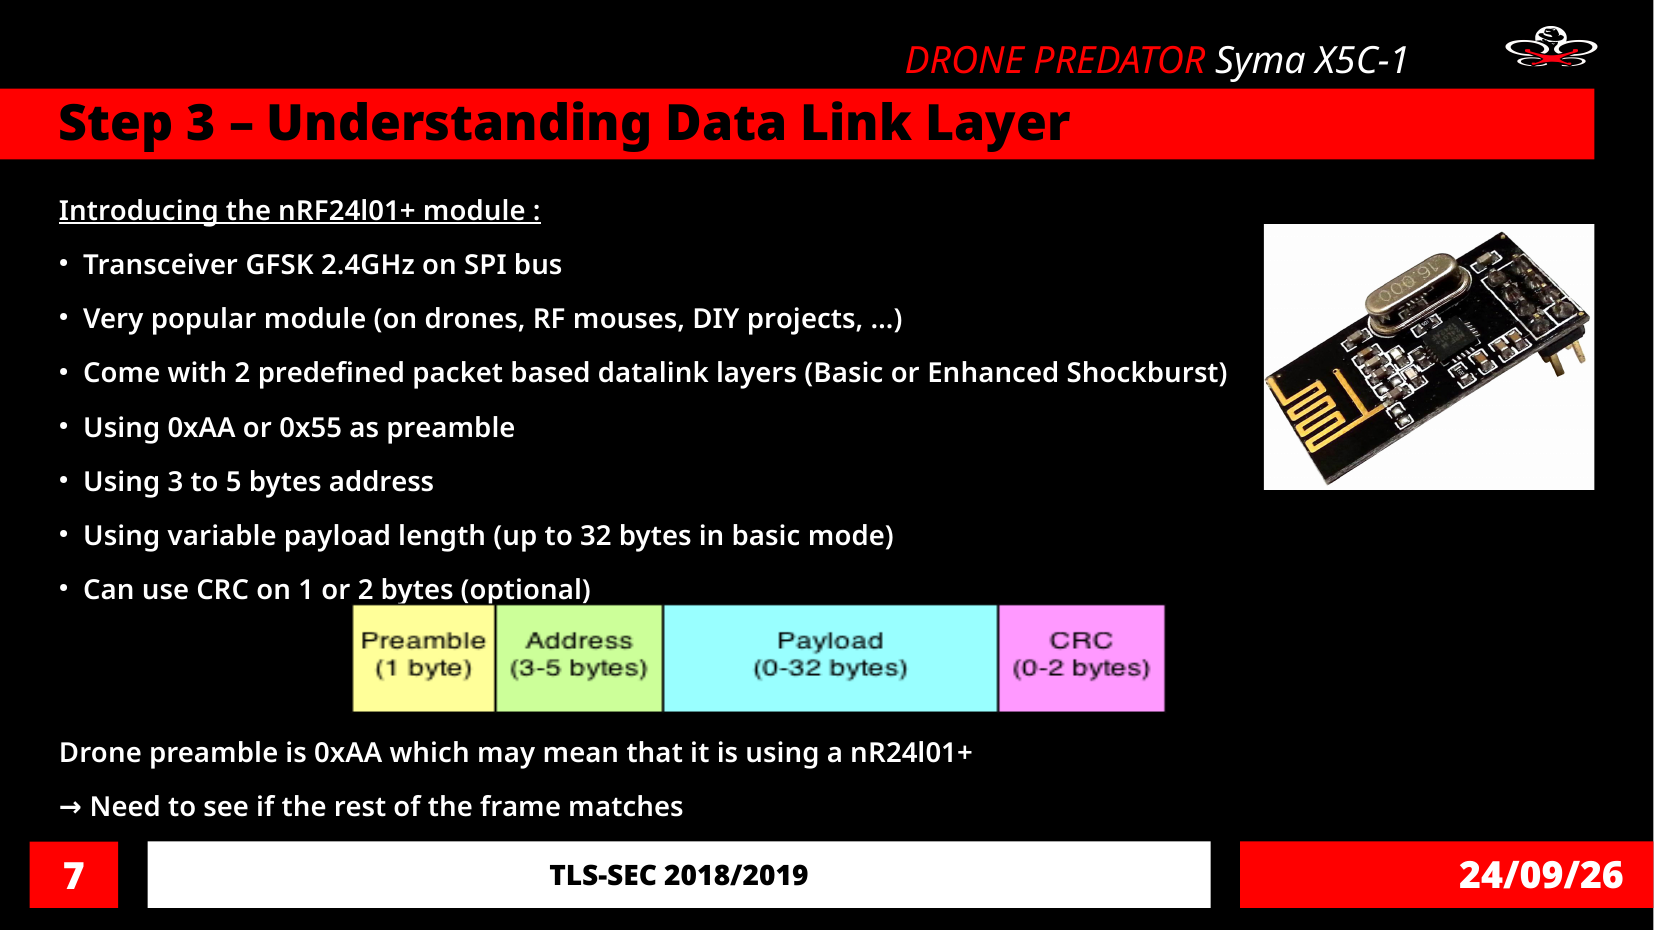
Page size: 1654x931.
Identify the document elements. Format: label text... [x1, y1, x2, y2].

picture [1583, 224, 1595, 490]
picture [1488, 15, 1617, 80]
picture [349, 602, 1170, 721]
title Step 3 – Understanding Data Link Layer [59, 44, 1595, 156]
list Introducing the nRF24l01+ module : Transceiver GFSK 2.4GHz on SPI bus Very popular module (on drones, RF mouses, DIY projects, …) Come with 2 predefined packet based datalink layers (Basic or Enhanced Shockburst) Using 0xAA or 0x55 as preamble Using 3 to 5 bytes address Using variable payload length (up to 32 bytes in basic mode) Can use CRC on 1 or 2 bytes (optional) Drone preamble is 0xAA which may mean that it is using a nR24l01+ → Need to see if the rest of the frame matches [59, 190, 1583, 827]
